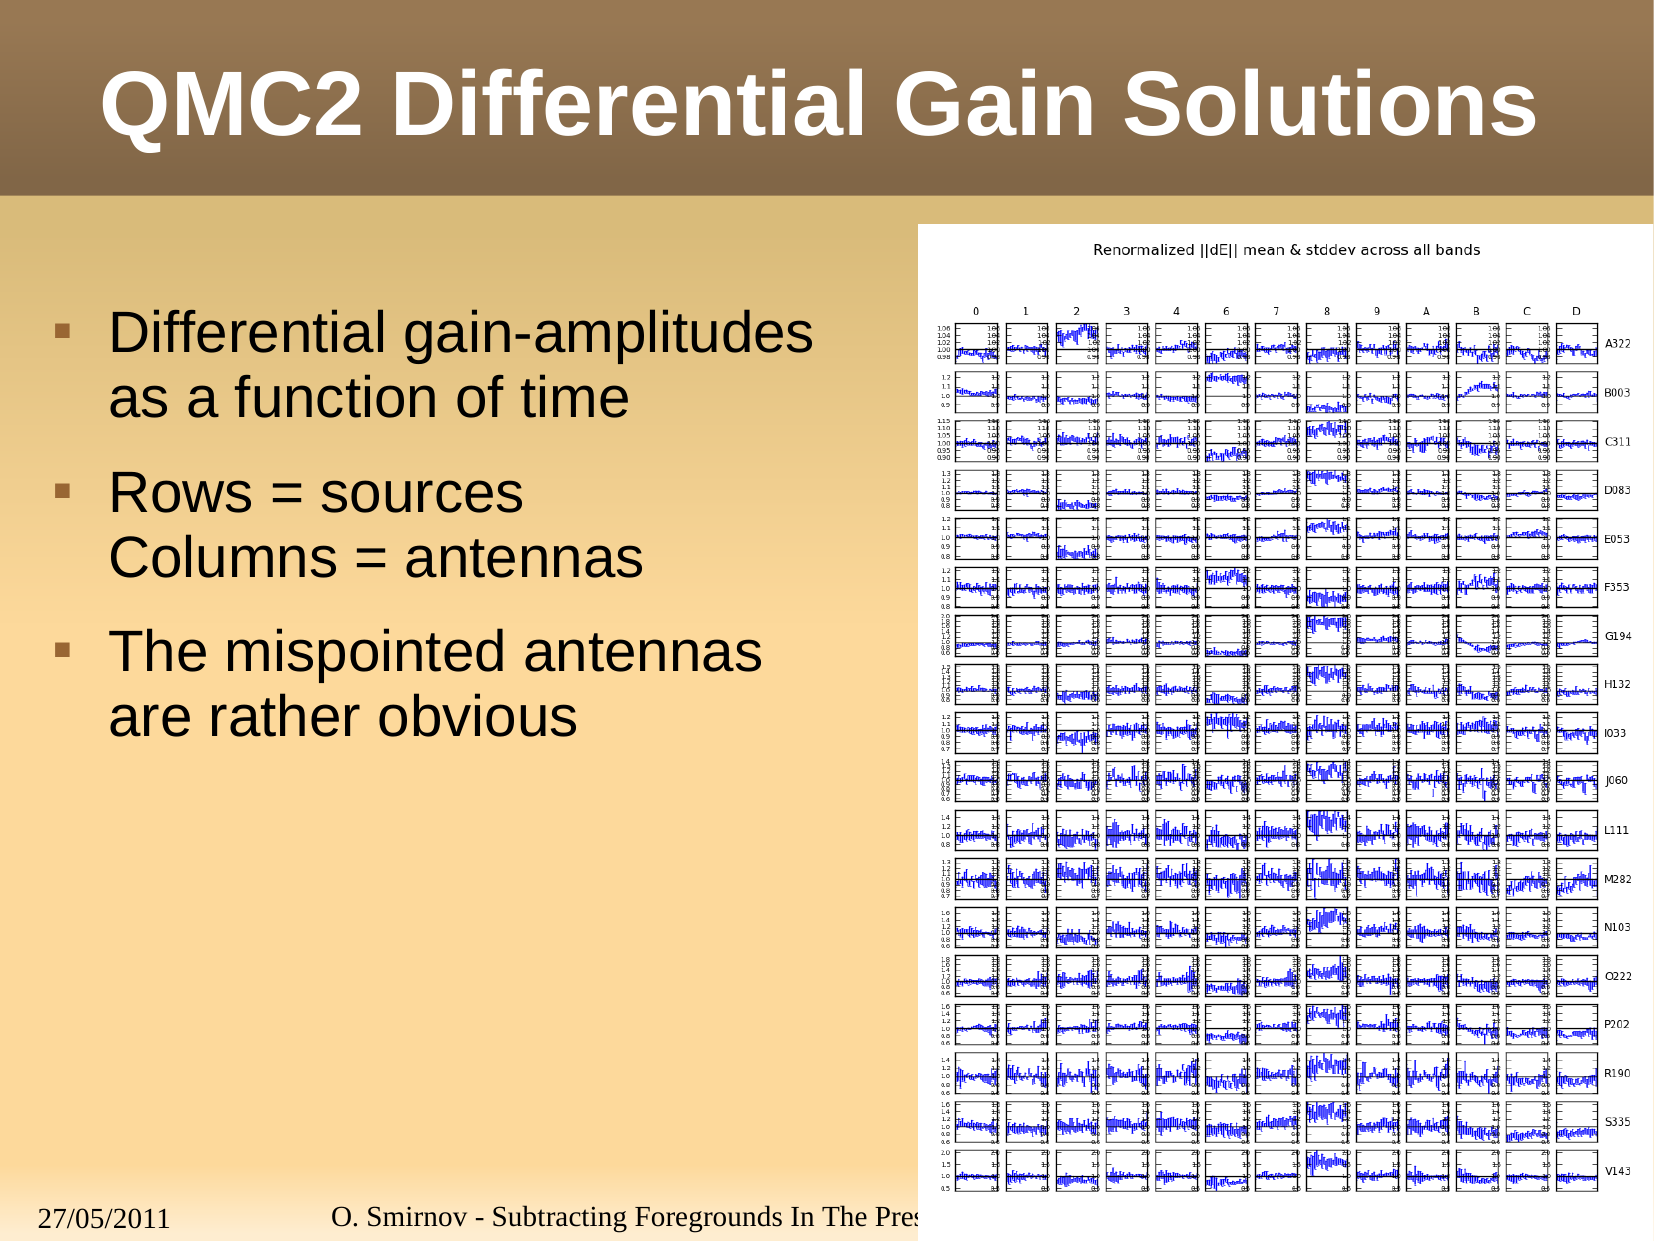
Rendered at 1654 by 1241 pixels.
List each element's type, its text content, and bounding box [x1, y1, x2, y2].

picture [0, 0, 1654, 1241]
title QMC2 Differential Gain Solutions [76, 0, 1565, 208]
list Differential gain-amplitudes as a function of time Rows = sources Columns = antennas The mispointed antennas are rather obvious [37, 300, 1526, 1104]
